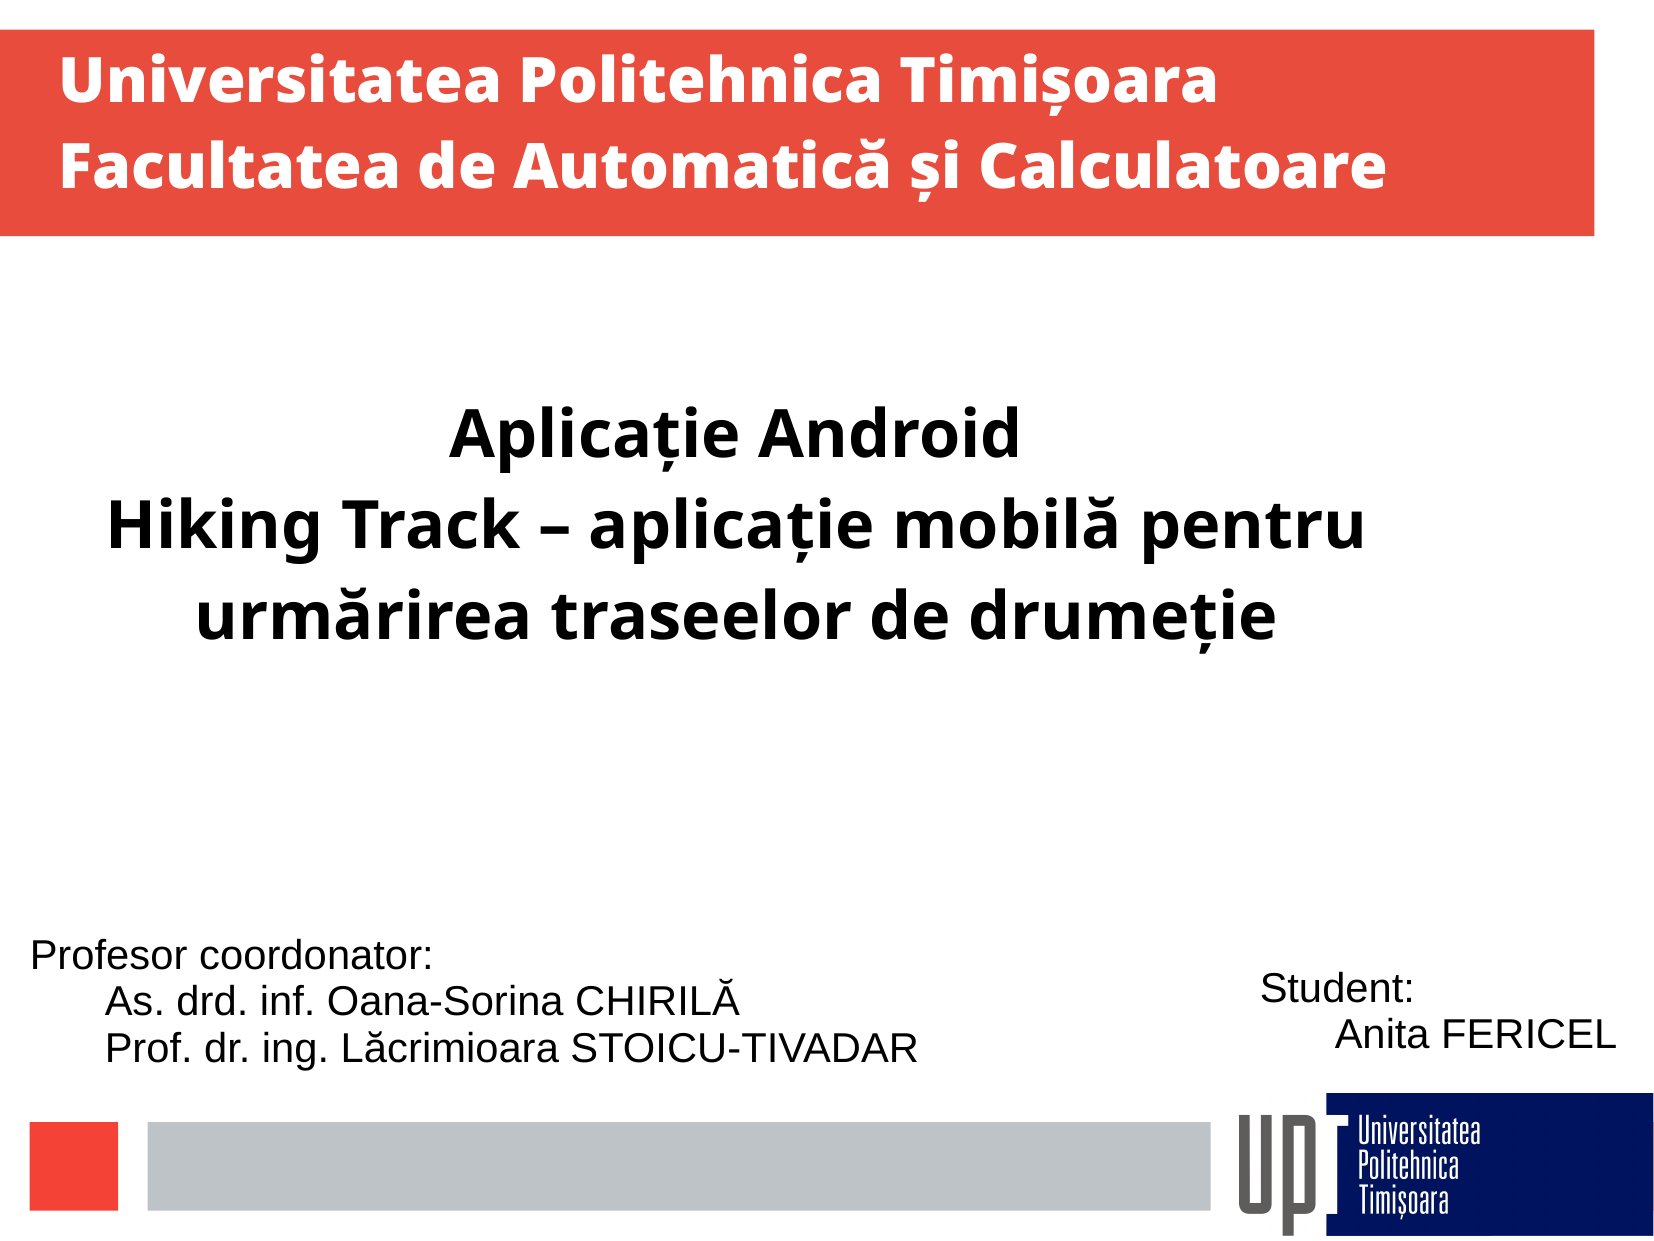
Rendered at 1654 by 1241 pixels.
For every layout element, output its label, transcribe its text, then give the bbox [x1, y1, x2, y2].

picture [1239, 1093, 1654, 1236]
text_box Student: Anita FERICEL [1245, 957, 1654, 1112]
subtitle Aplicație Android Hiking Track – aplicație mobilă pentru urmărirea traseelor de drumeție [105, 386, 1531, 1111]
text_box Profesor coordonator: As. drd. inf. Oana-Sorina CHIRILĂ Prof. dr. ing. Lăcrimioara STOICU-TIVADAR [15, 924, 961, 1126]
title Universitatea Politehnica Timișoara Facultatea de Automatică și Calculatoare [59, 59, 1595, 207]
